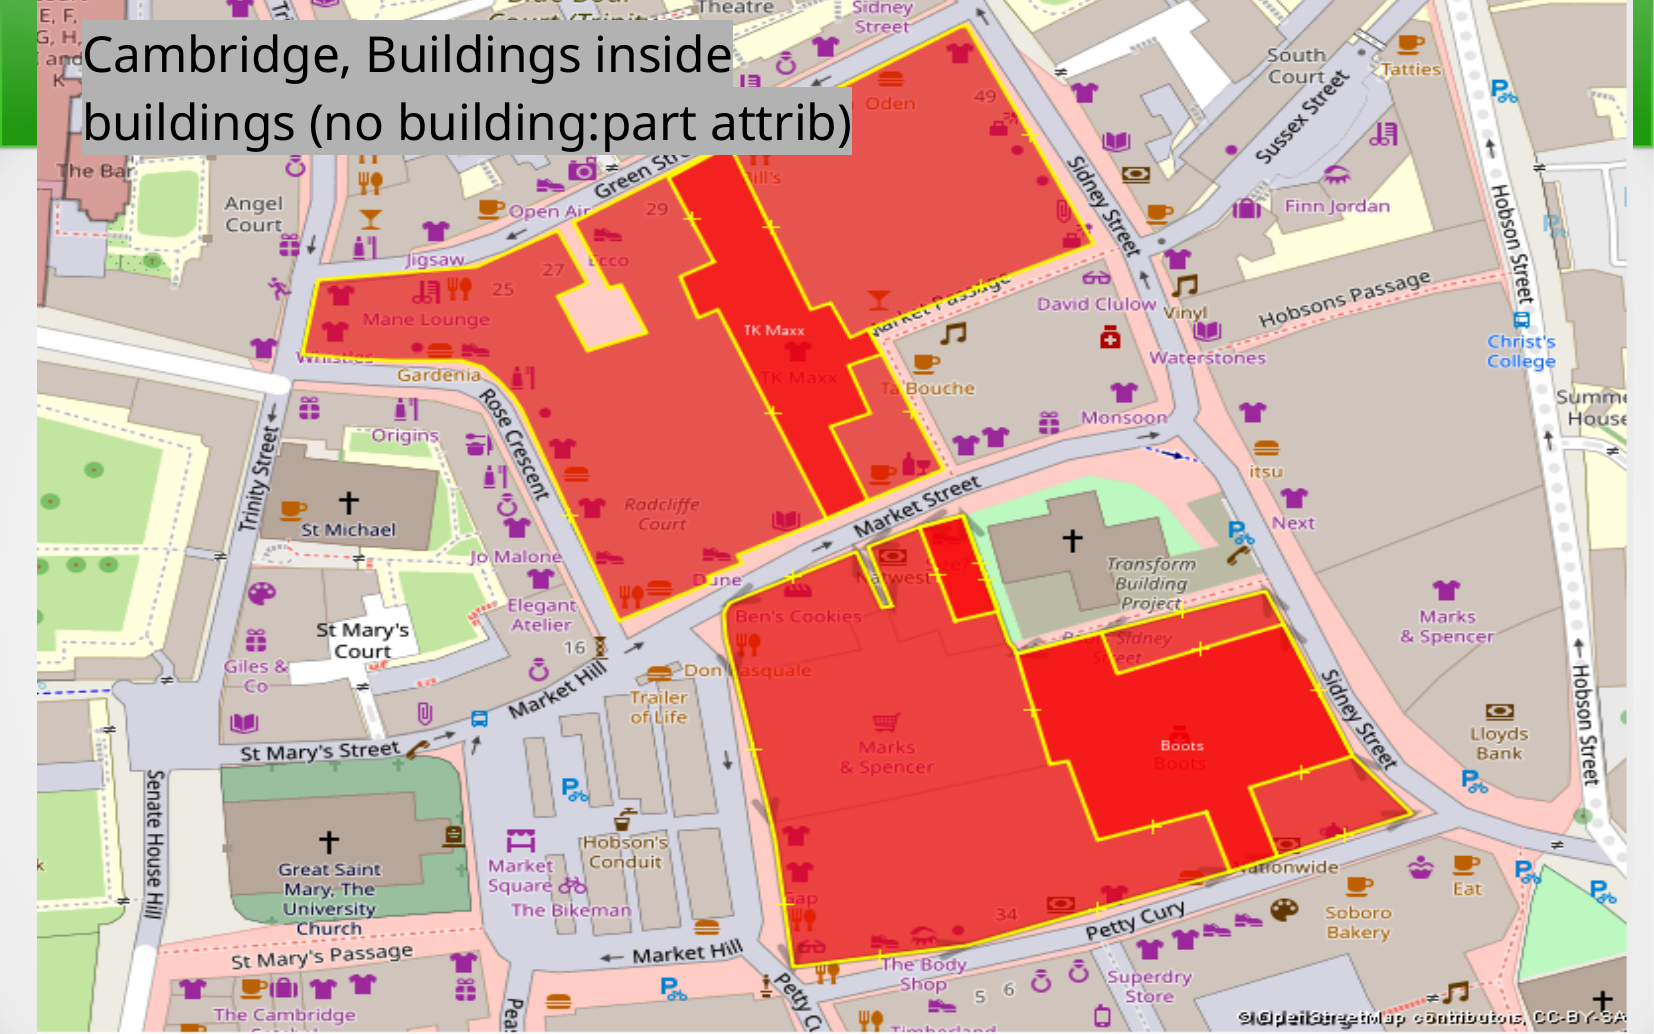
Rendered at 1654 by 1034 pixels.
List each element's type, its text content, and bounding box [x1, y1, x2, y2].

picture [0, 0, 1654, 1034]
list Cambridge, Buildings inside buildings (no building:part attrib) [21, 19, 861, 158]
